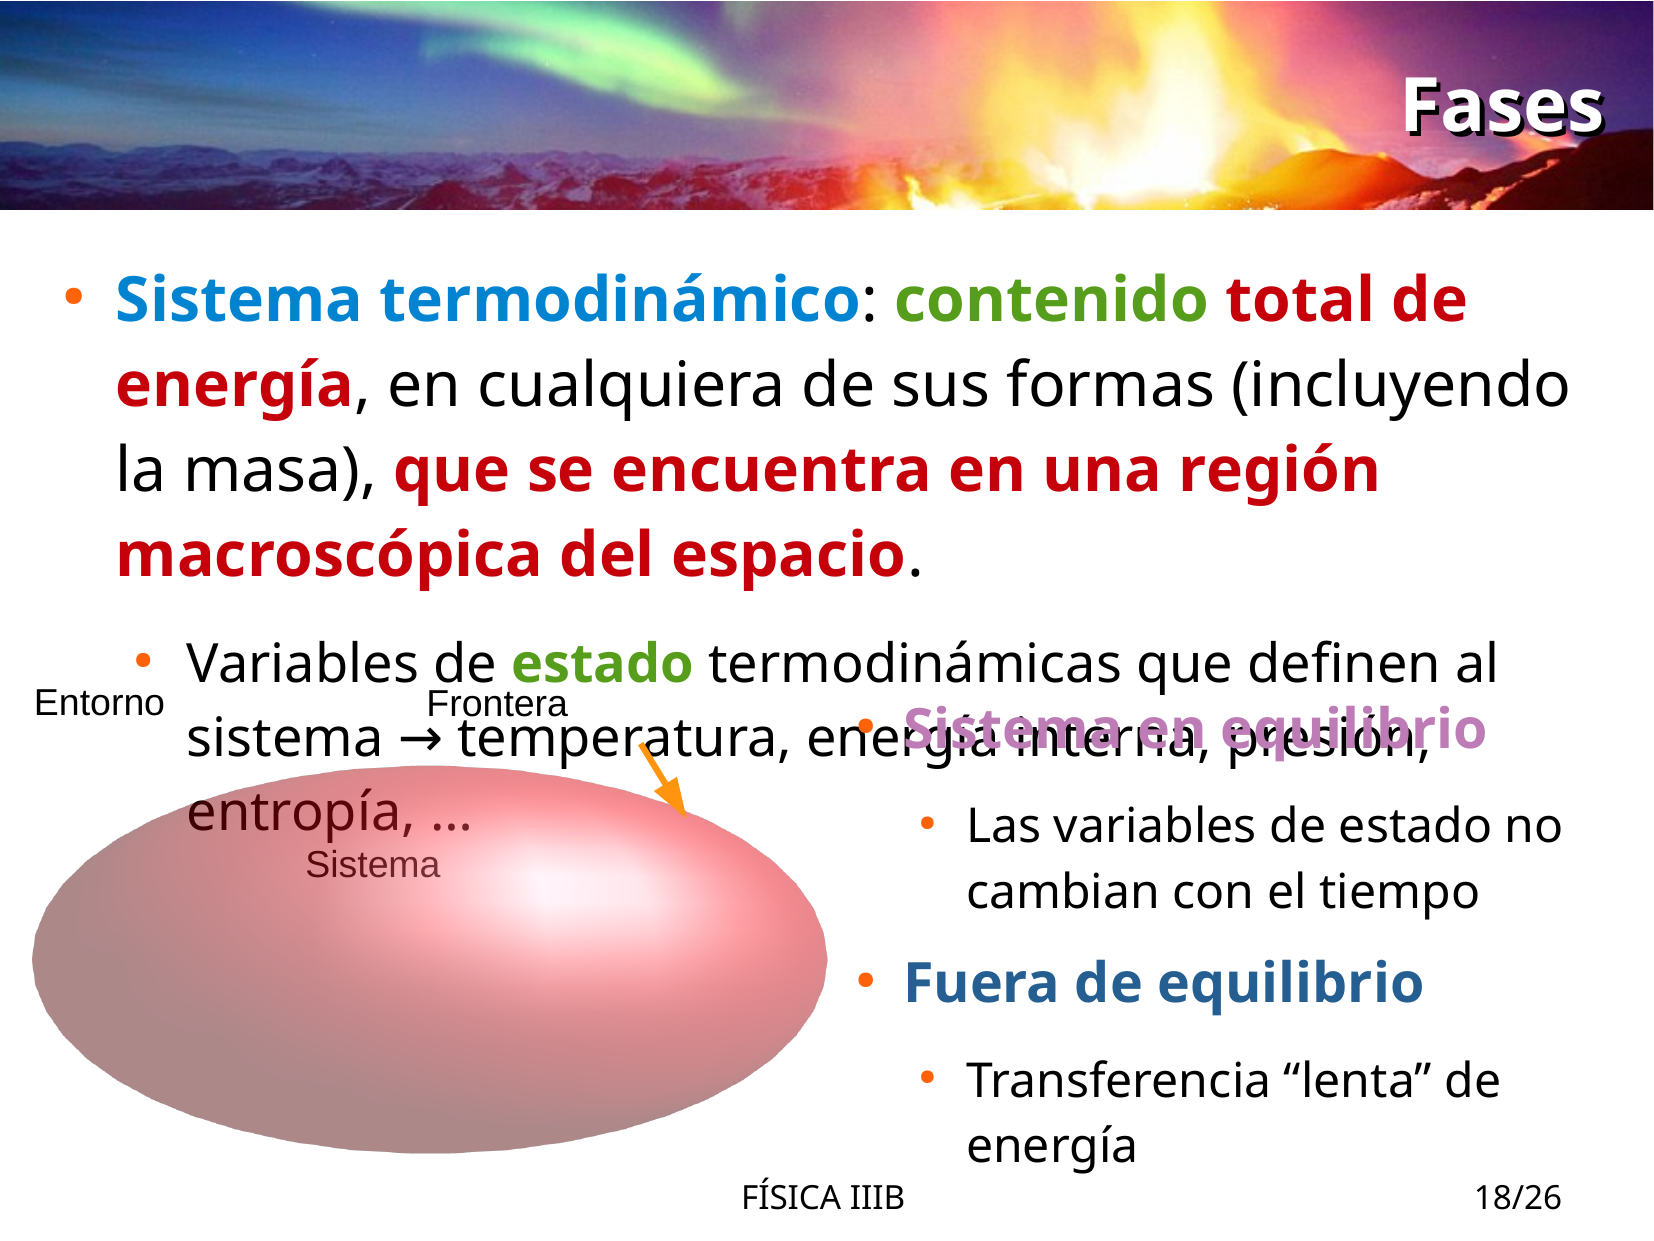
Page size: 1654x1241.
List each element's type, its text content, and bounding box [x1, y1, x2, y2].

title Fases [45, 15, 1606, 191]
list Sistema en equilibrio Las variables de estado no cambian con el tiempo Fuera de equilibrio Transferencia “lenta” de energía [840, 689, 1606, 1185]
text_box Entorno [19, 673, 248, 760]
list Sistema termodinámico: contenido total de energía, en cualquiera de sus formas (incluyendo la masa), que se encuentra en una región macroscópica del espacio. Variables de estado termodinámicas que definen al sistema → temperatura, energía interna, presión, entropía, … [45, 255, 1606, 1156]
picture [0, 1, 1654, 210]
text_box Frontera [411, 675, 647, 761]
